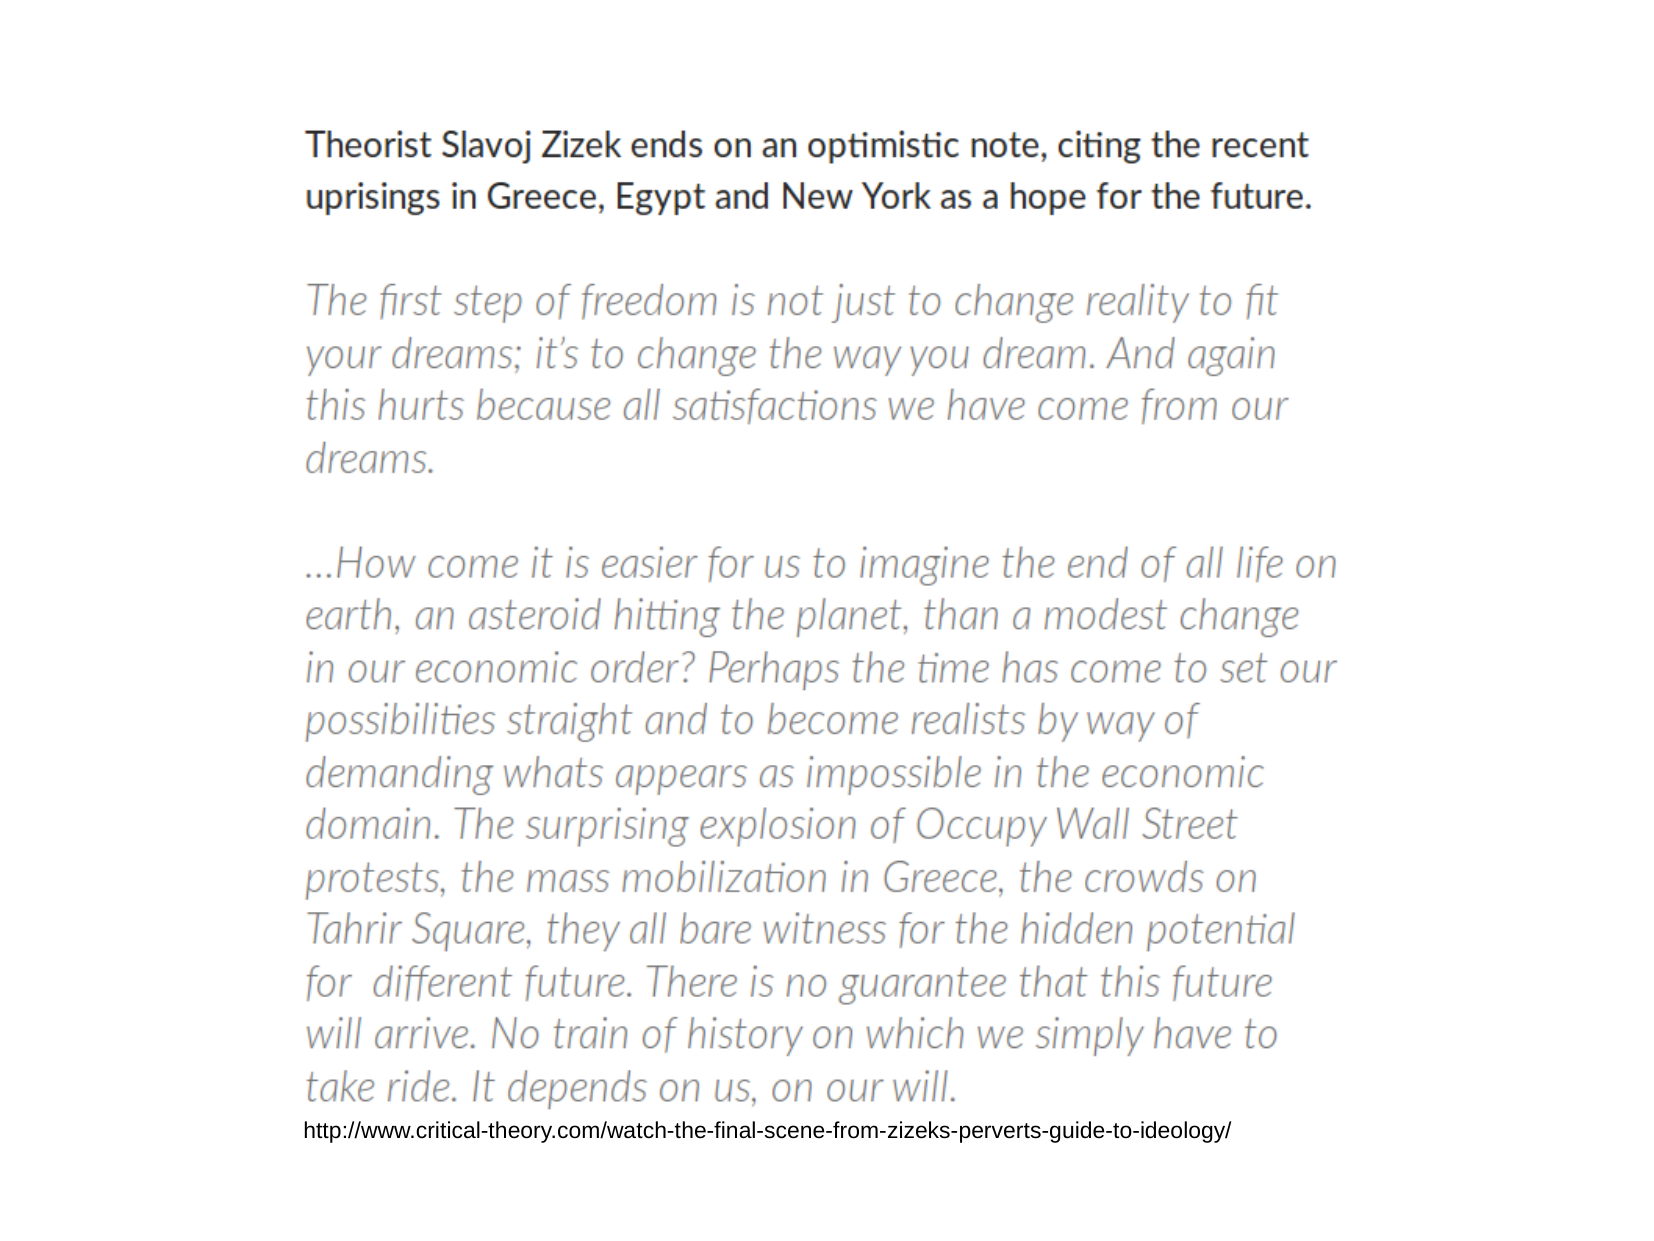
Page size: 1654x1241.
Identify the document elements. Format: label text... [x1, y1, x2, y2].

text_box http://www.critical-theory.com/watch-the-final-scene-from-zizeks-perverts-guide-to-ideology/ [288, 1110, 1654, 1167]
picture [274, 109, 1378, 1133]
